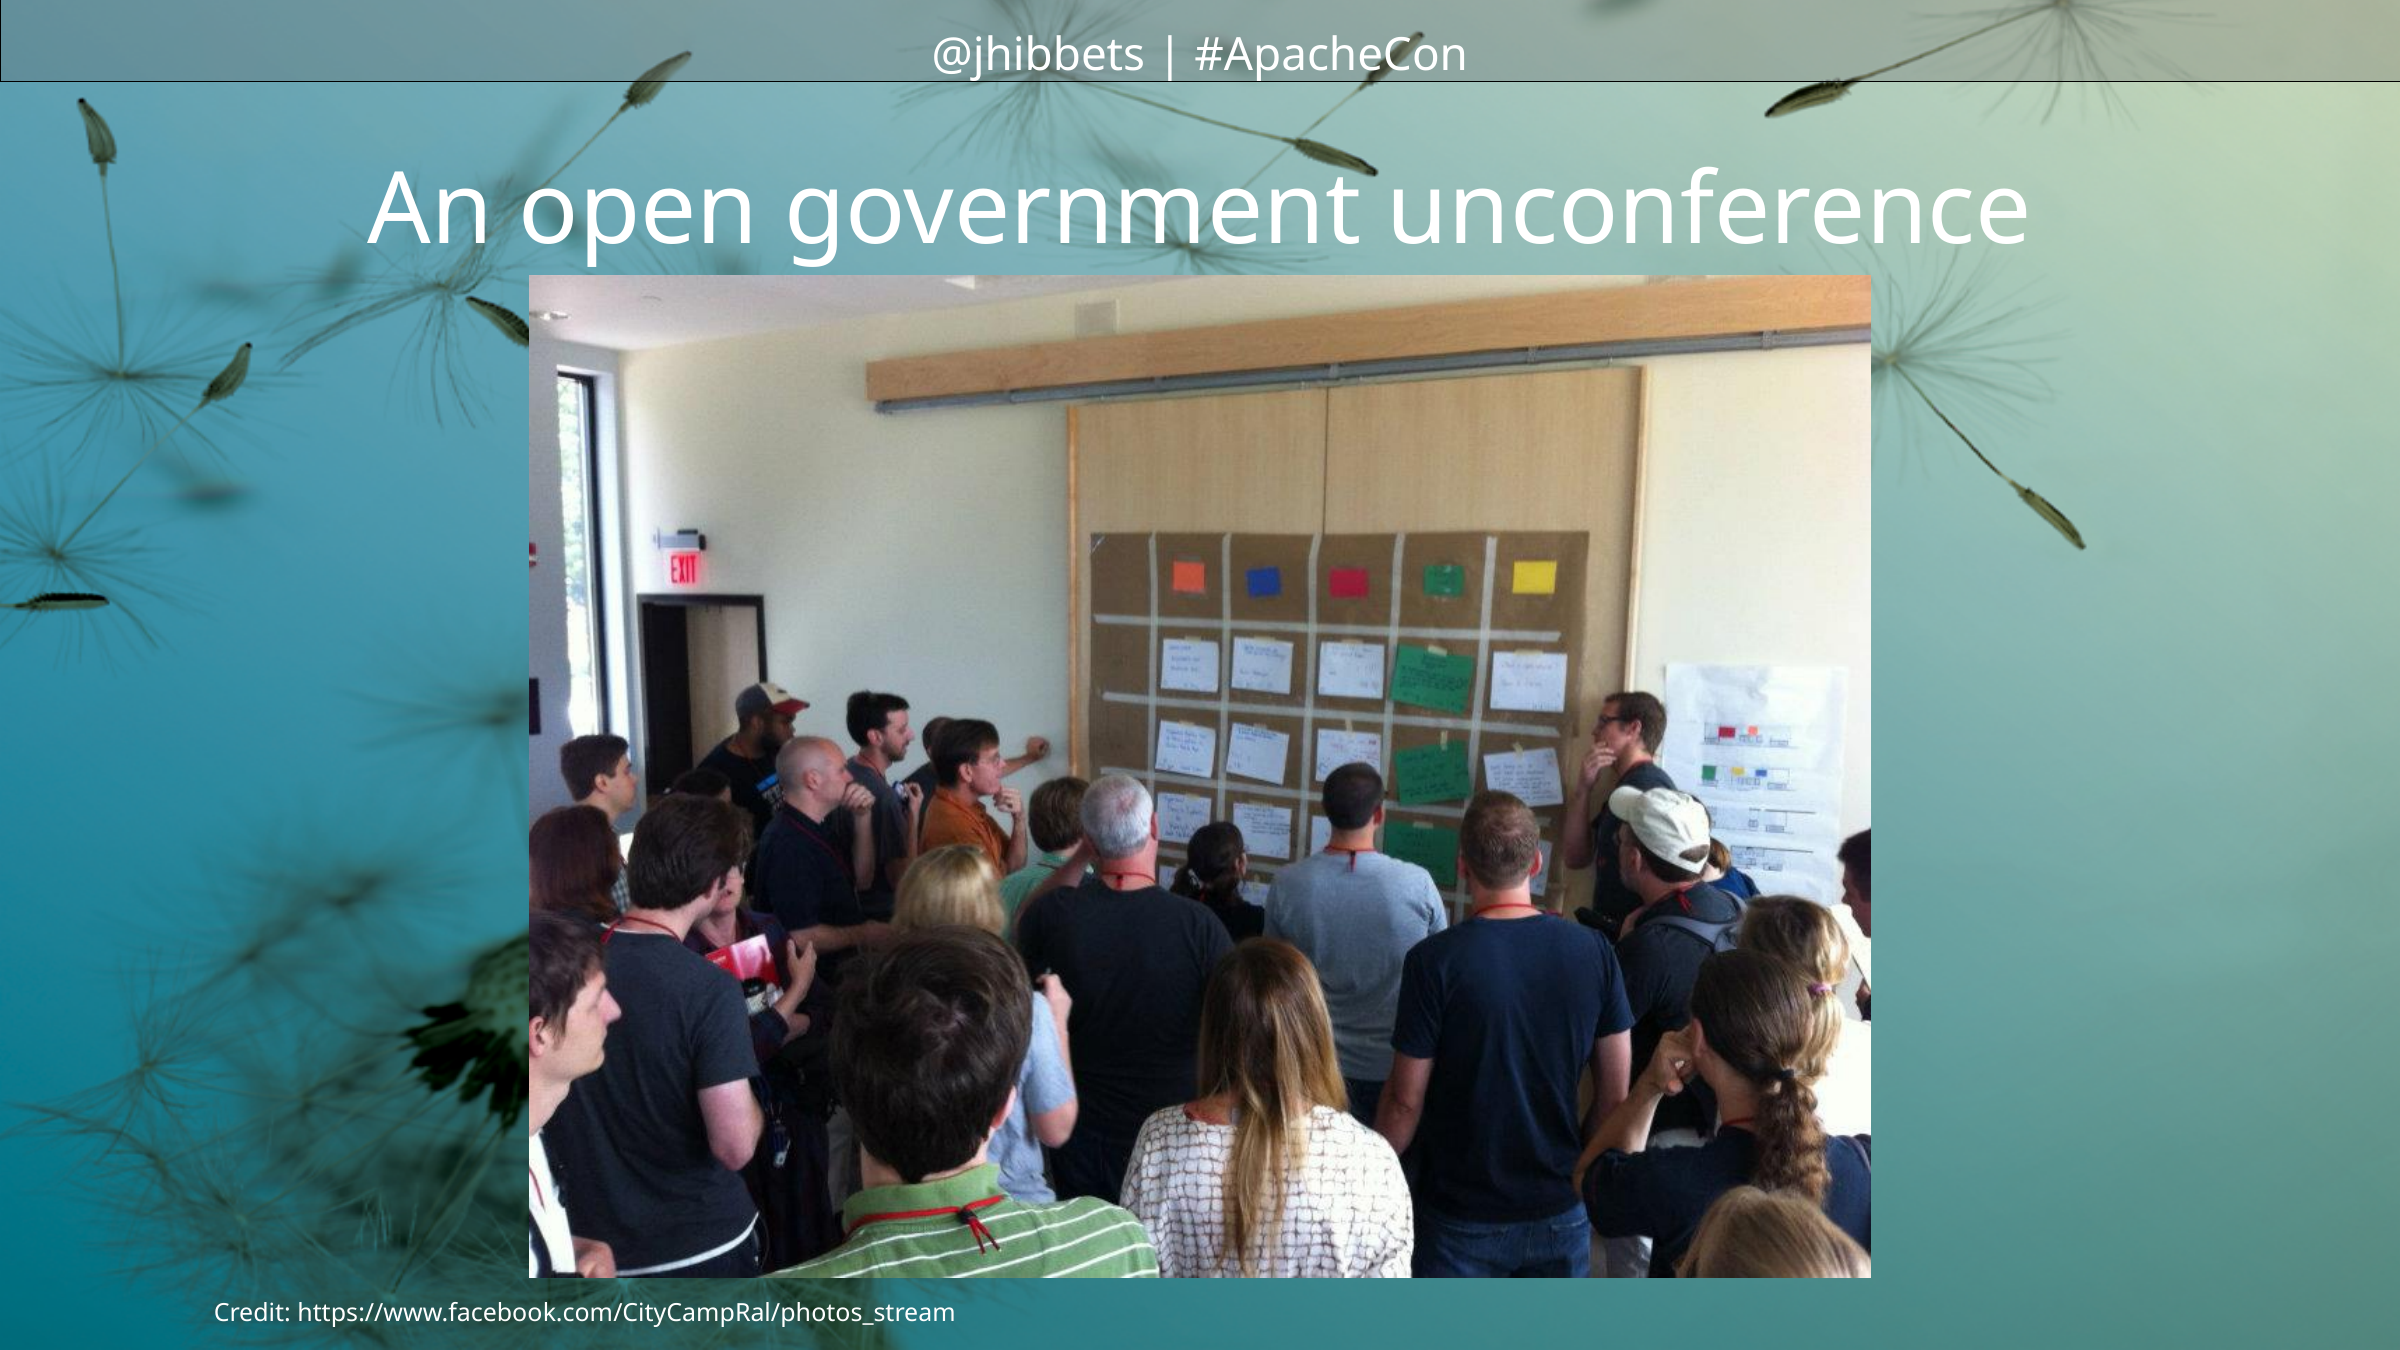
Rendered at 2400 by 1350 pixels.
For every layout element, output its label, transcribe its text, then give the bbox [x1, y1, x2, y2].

picture [0, 82, 2400, 1350]
title An open government unconference [120, 83, 2281, 327]
text_box Credit: https://www.facebook.com/CityCampRal/photos_stream [199, 1287, 1338, 1334]
